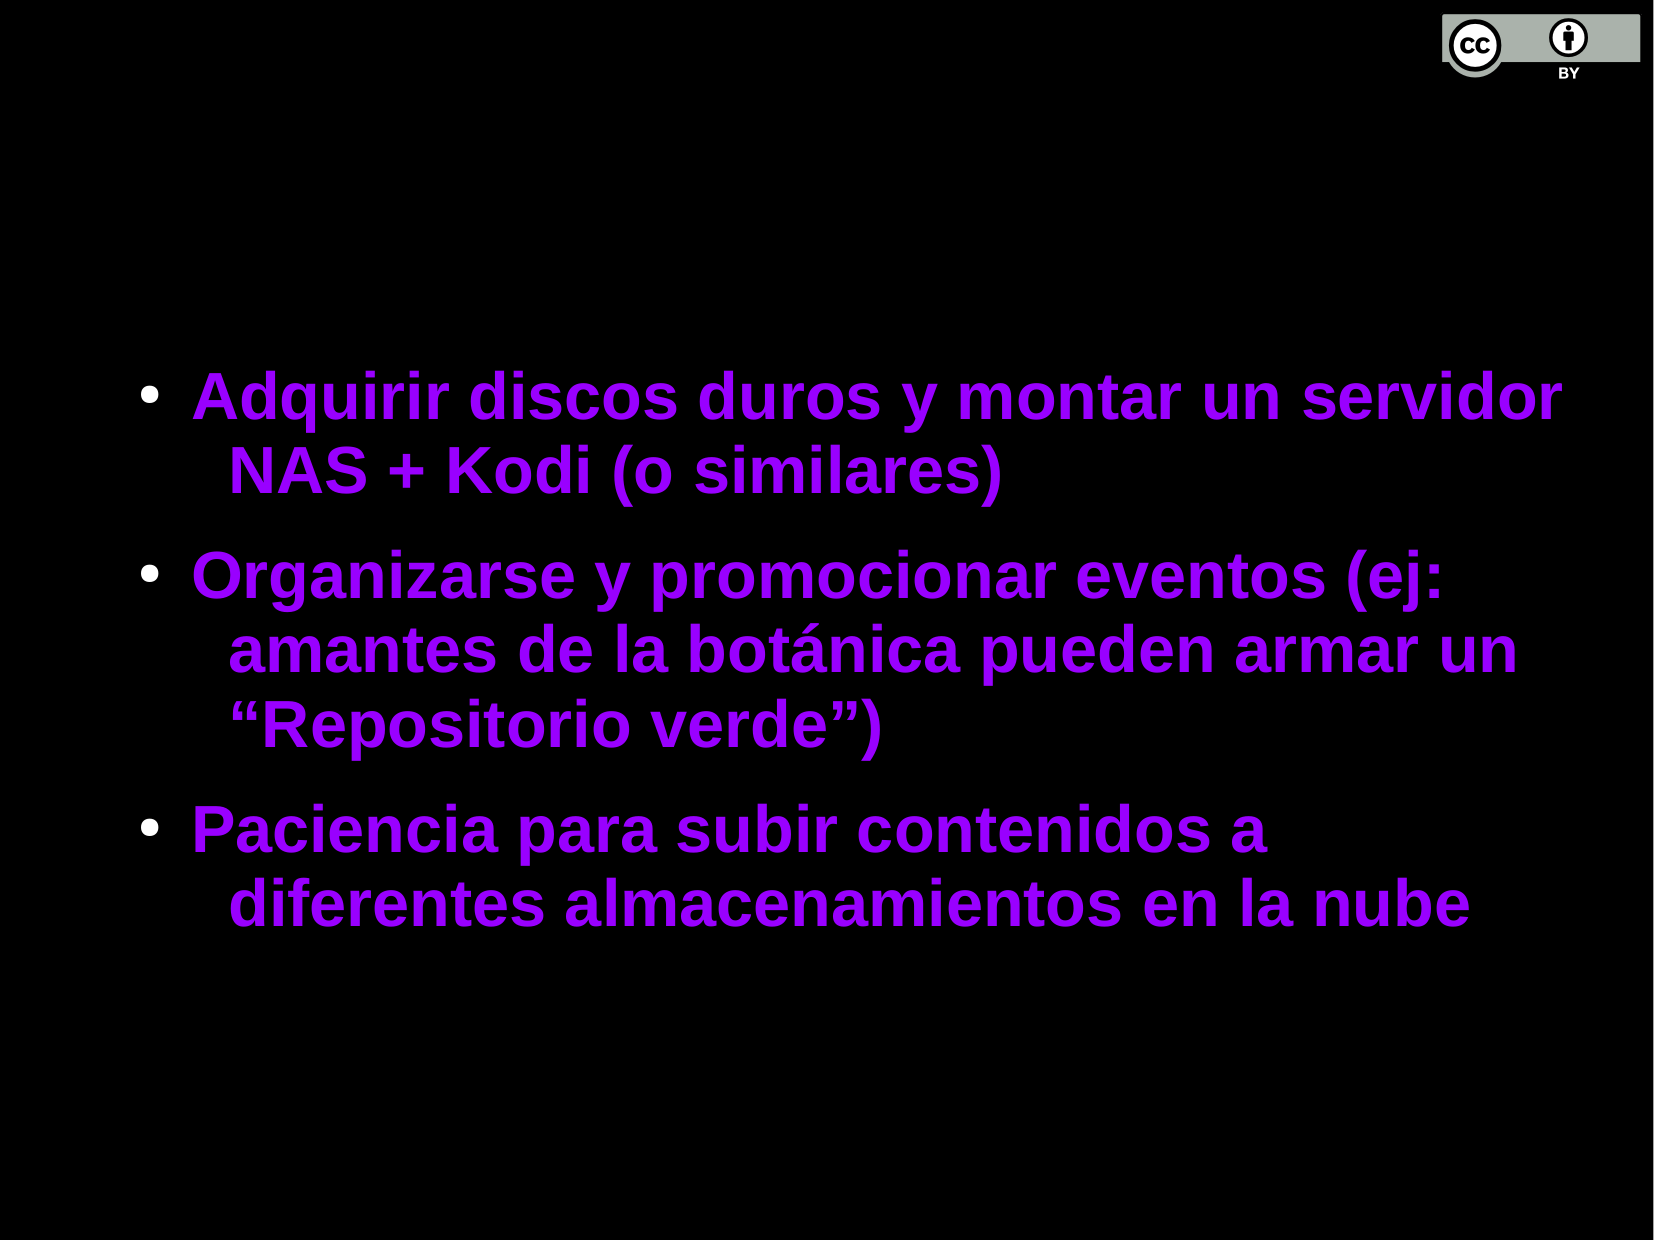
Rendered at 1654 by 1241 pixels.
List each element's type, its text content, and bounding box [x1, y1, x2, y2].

picture [1440, 12, 1642, 83]
list Adquirir discos duros y montar un servidor NAS + Kodi (o similares) Organizarse y promocionar eventos (ej: amantes de la botánica pueden armar un “Repositorio verde”) Paciencia para subir contenidos a diferentes almacenamientos en la nube [82, 290, 1571, 1010]
